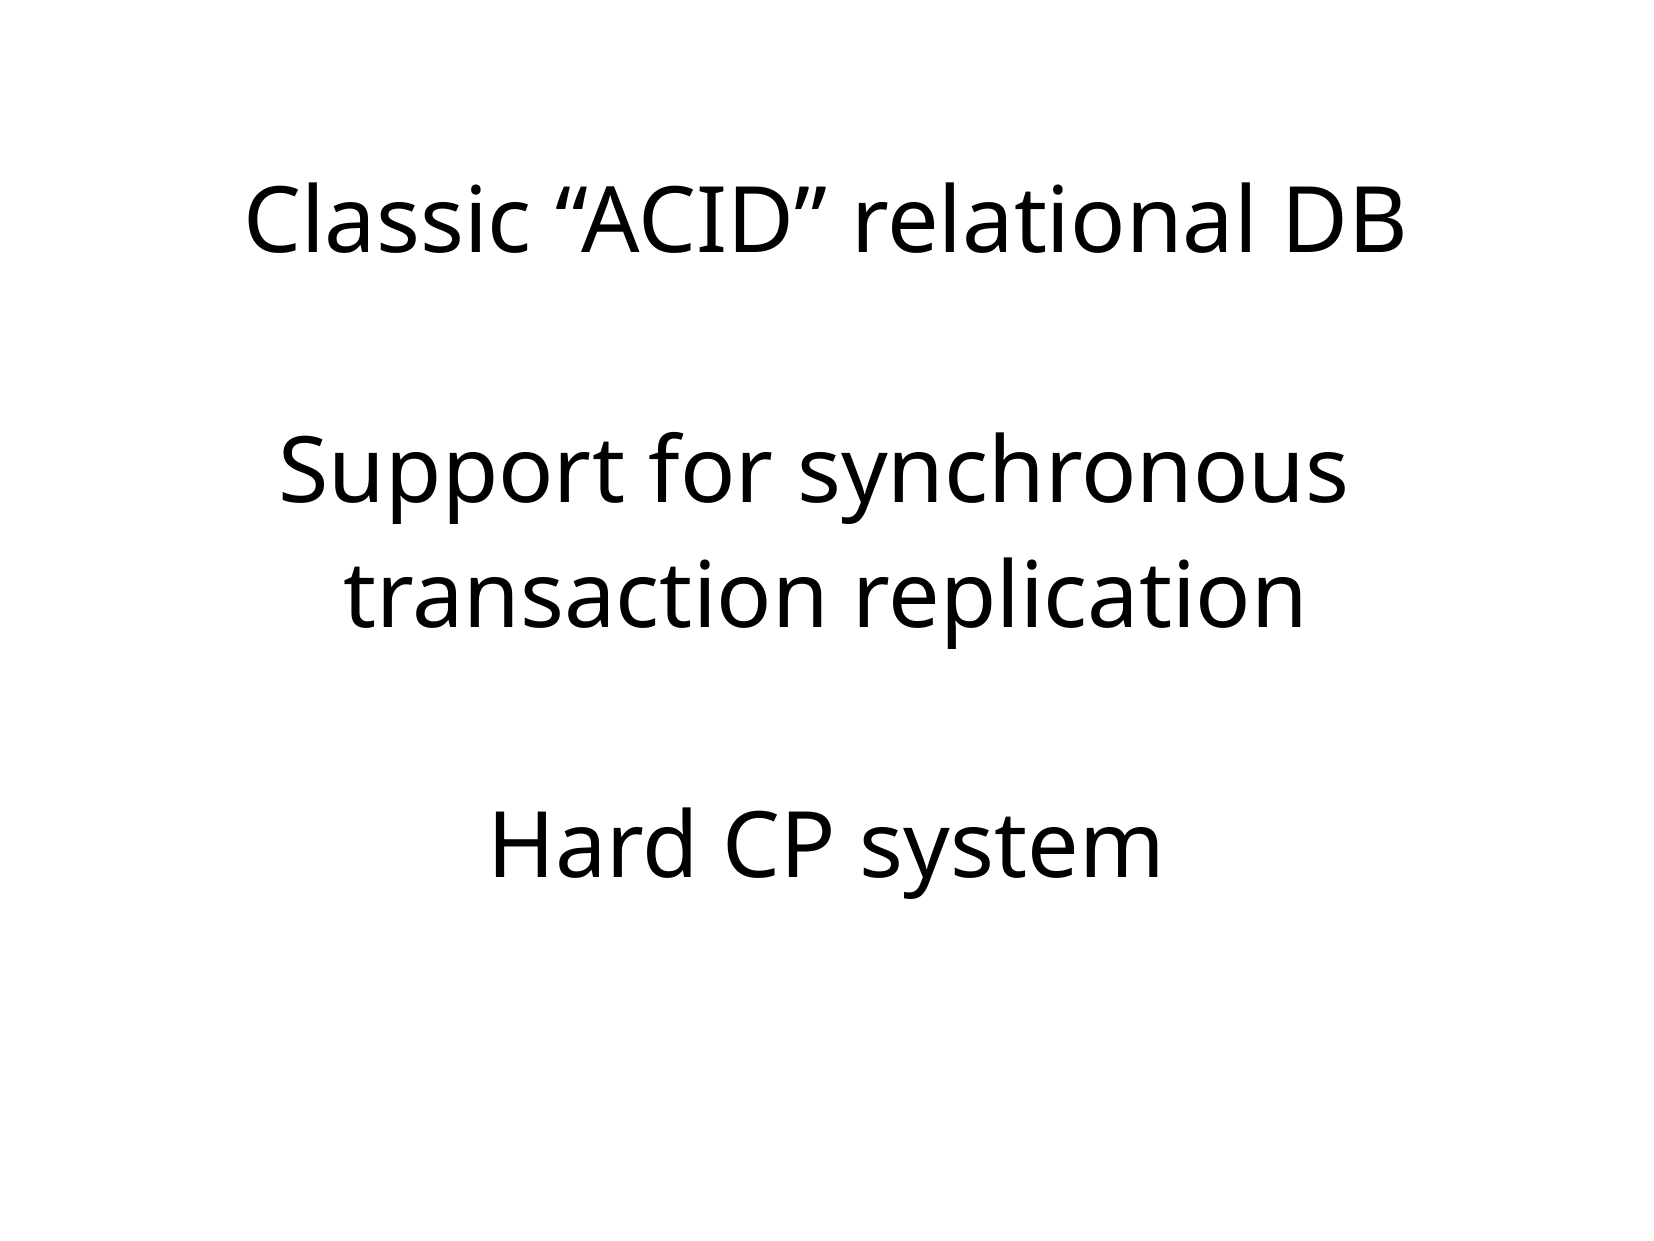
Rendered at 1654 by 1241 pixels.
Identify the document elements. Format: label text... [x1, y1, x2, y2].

subtitle Classic “ACID” relational DB Support for synchronous transaction replication Hard CP system [82, 49, 1571, 1010]
